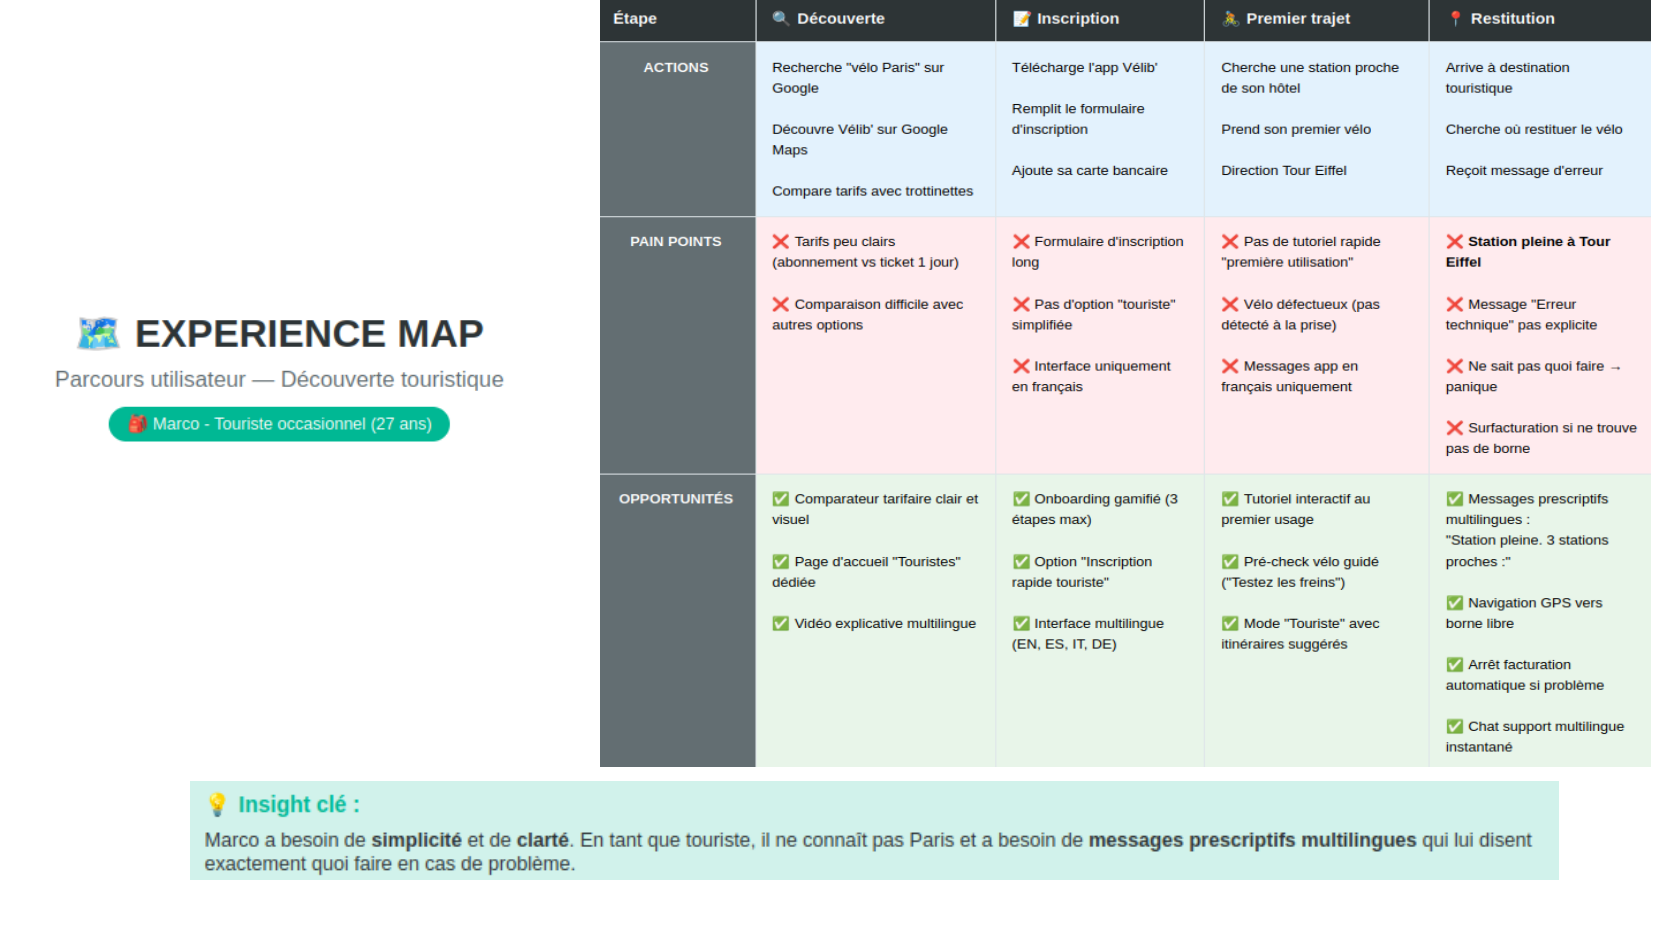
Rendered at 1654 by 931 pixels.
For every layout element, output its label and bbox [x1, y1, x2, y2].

picture [600, 0, 1651, 767]
picture [37, 295, 526, 459]
picture [190, 781, 1559, 880]
